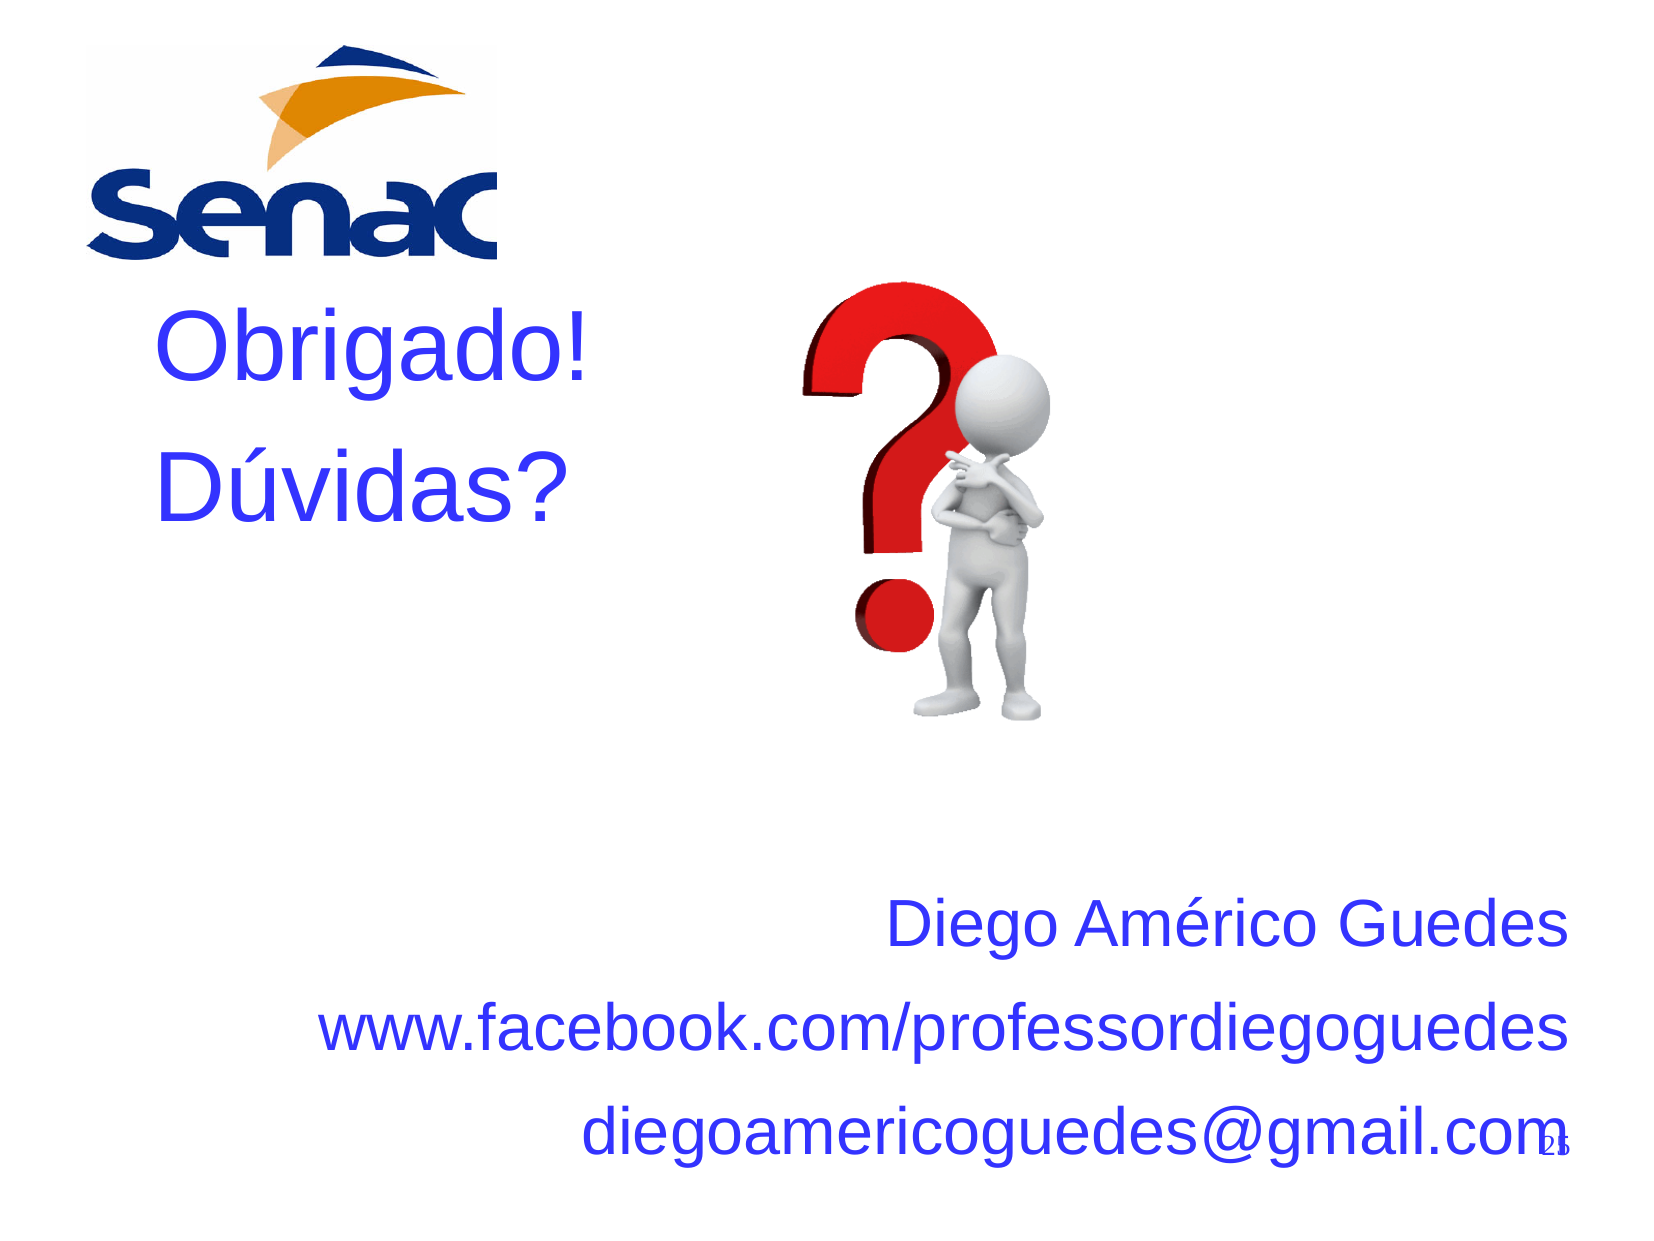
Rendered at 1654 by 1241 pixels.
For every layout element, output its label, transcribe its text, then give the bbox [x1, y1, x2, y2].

picture [86, 45, 497, 260]
picture [767, 273, 1182, 790]
list Obrigado! Dúvidas? Diego Américo Guedes www.facebook.com/professordiegoguedes diegoamericoguedes@gmail.com [82, 290, 1571, 1166]
